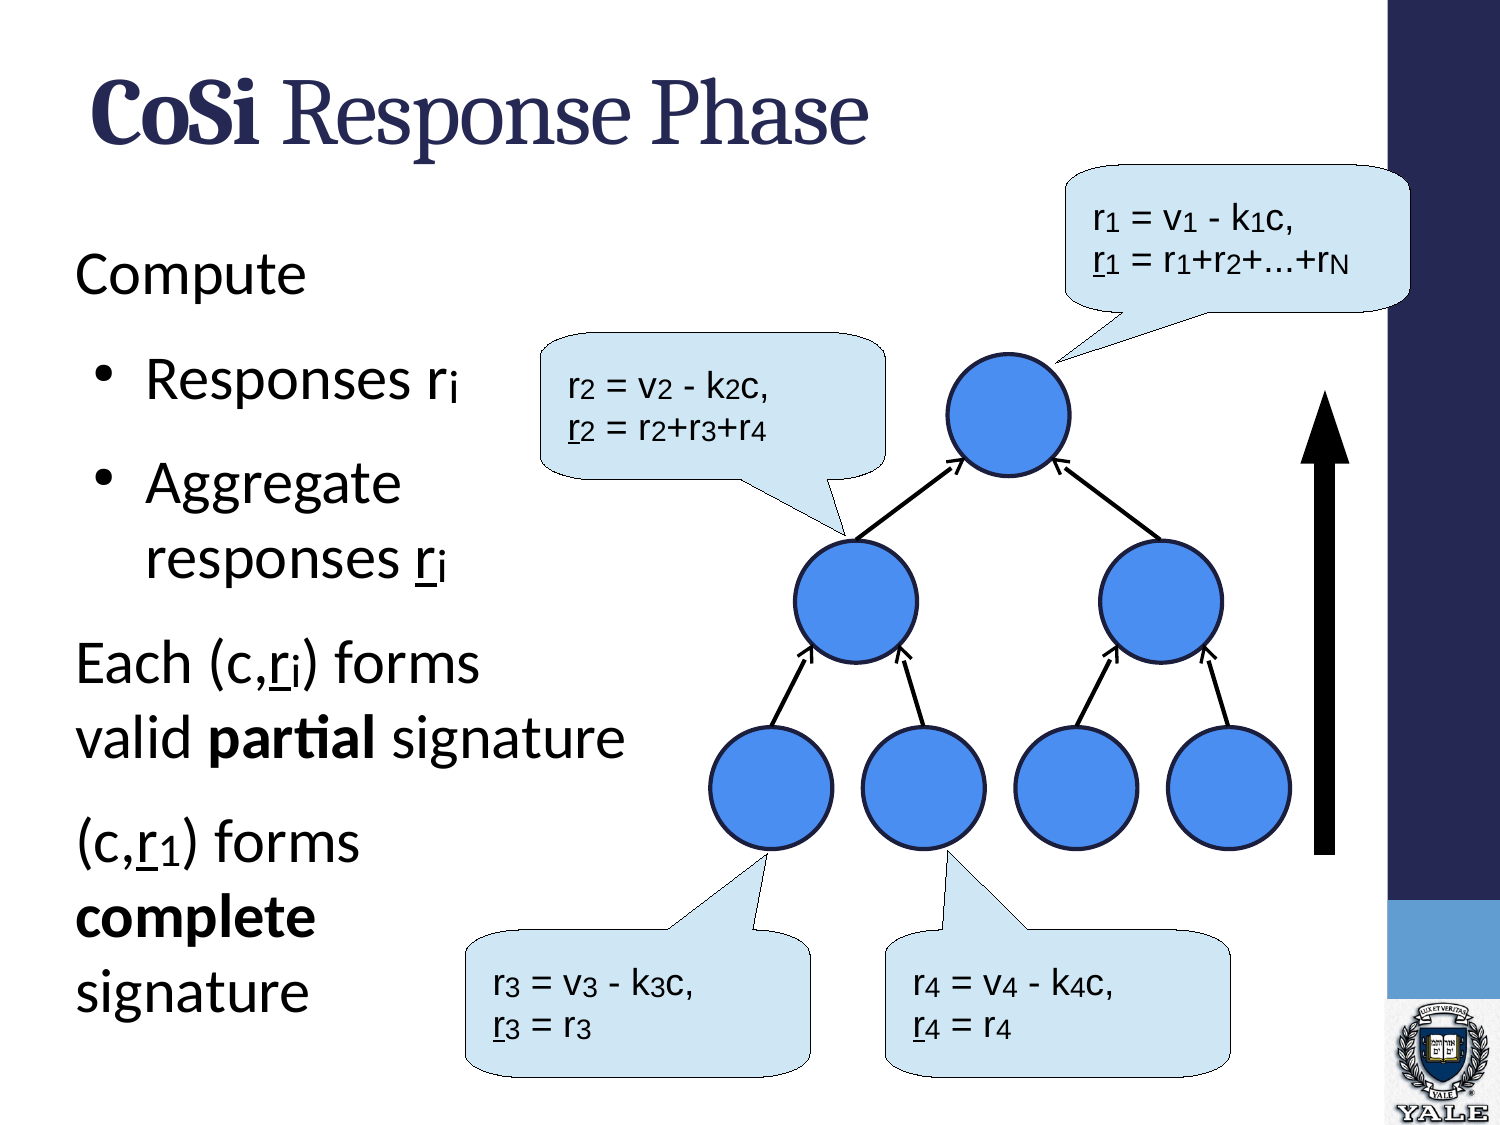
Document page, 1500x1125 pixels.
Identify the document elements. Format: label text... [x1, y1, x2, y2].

text_box [862, 727, 985, 850]
text_box [1015, 727, 1138, 850]
title CoSi Response Phase [75, 12, 1325, 200]
text_box [1167, 727, 1291, 850]
text_box [1100, 540, 1223, 663]
text_box r2 = v2 - k2c, r2 = r2+r3+r4 [540, 332, 886, 536]
text_box [795, 540, 918, 663]
text_box [947, 354, 1070, 477]
text_box r4 = v4 - k4c, r4 = r4 [885, 850, 1231, 1078]
text_box r1 = v1 - k1c, r1 = r1+r2+...+rN [1055, 164, 1411, 364]
text_box [710, 727, 833, 850]
picture [1384, 999, 1500, 1125]
list Compute Responses ri Aggregate responses ri Each (c,ri) forms valid partial signature (c,r1) forms complete signature [75, 232, 1325, 1096]
